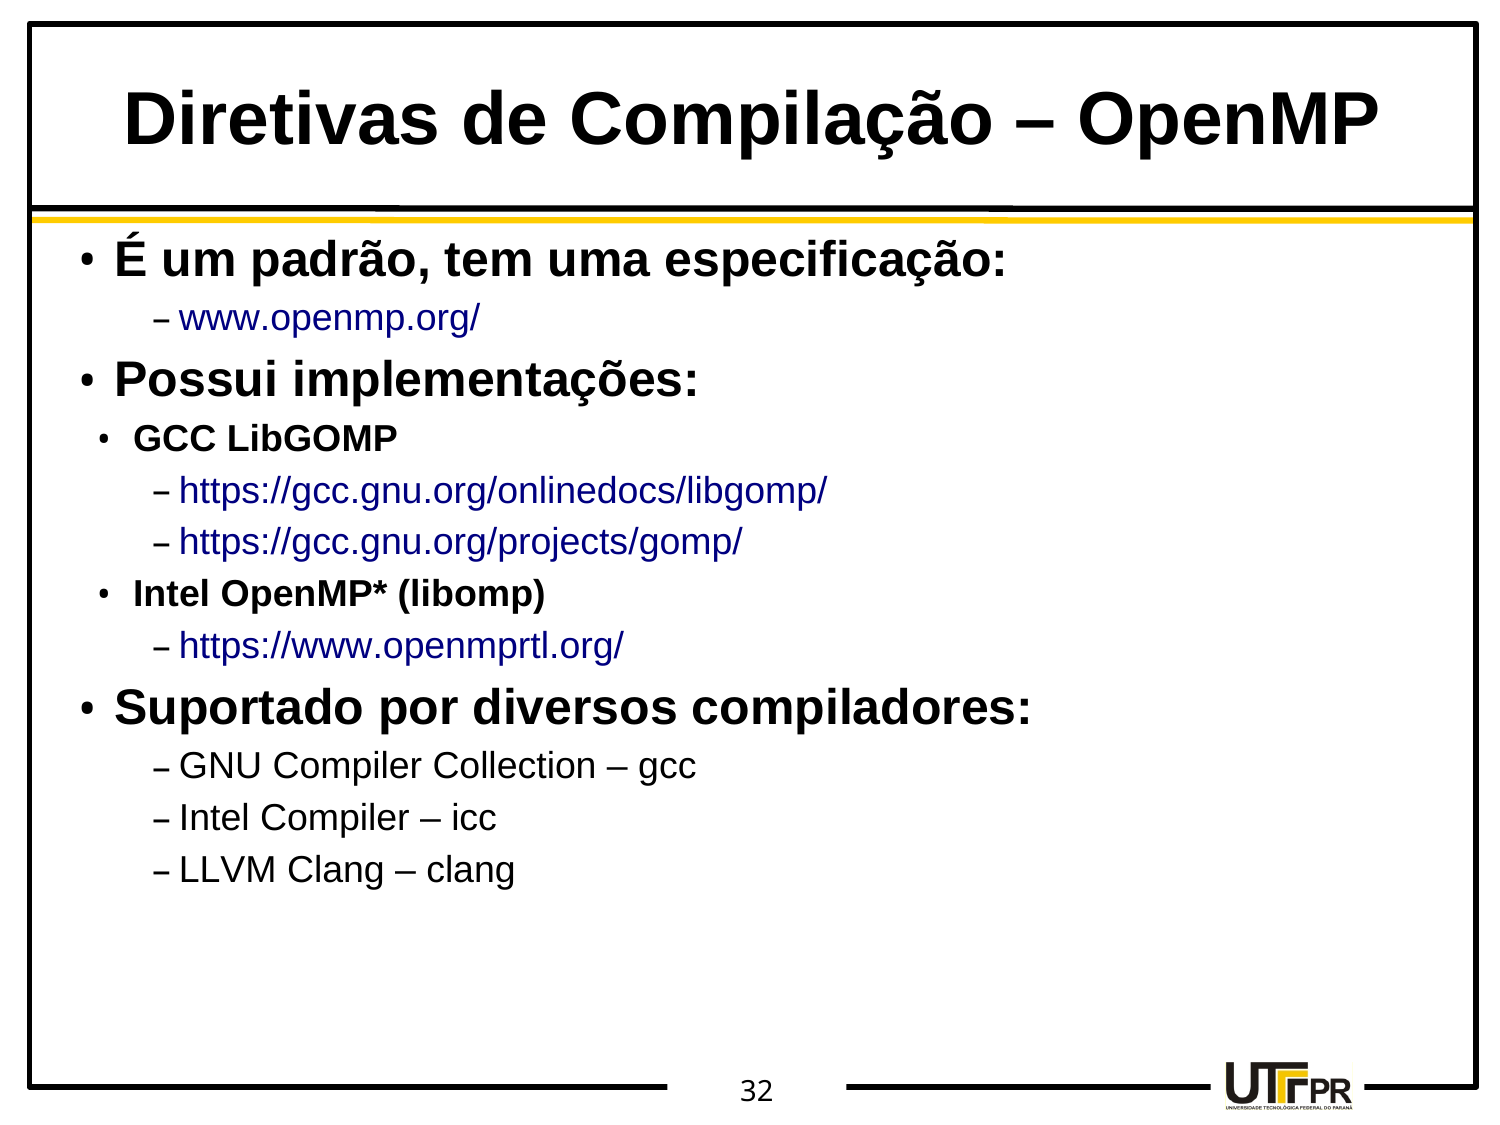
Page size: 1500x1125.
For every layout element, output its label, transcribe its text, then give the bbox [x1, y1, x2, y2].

picture [1225, 1063, 1353, 1110]
list É um padrão, tem uma especificação: www.openmp.org/ Possui implementações: GCC LibGOMP https://gcc.gnu.org/onlinedocs/libgomp/ https://gcc.gnu.org/projects/gomp/ Intel OpenMP* (libomp) https://www.openmprtl.org/ Suportado por diversos compiladores: GNU Compiler Collection – gcc Intel Compiler – icc LLVM Clang – clang [41, 236, 1459, 1063]
title Diretivas de Compilação – OpenMP [29, 47, 1477, 195]
